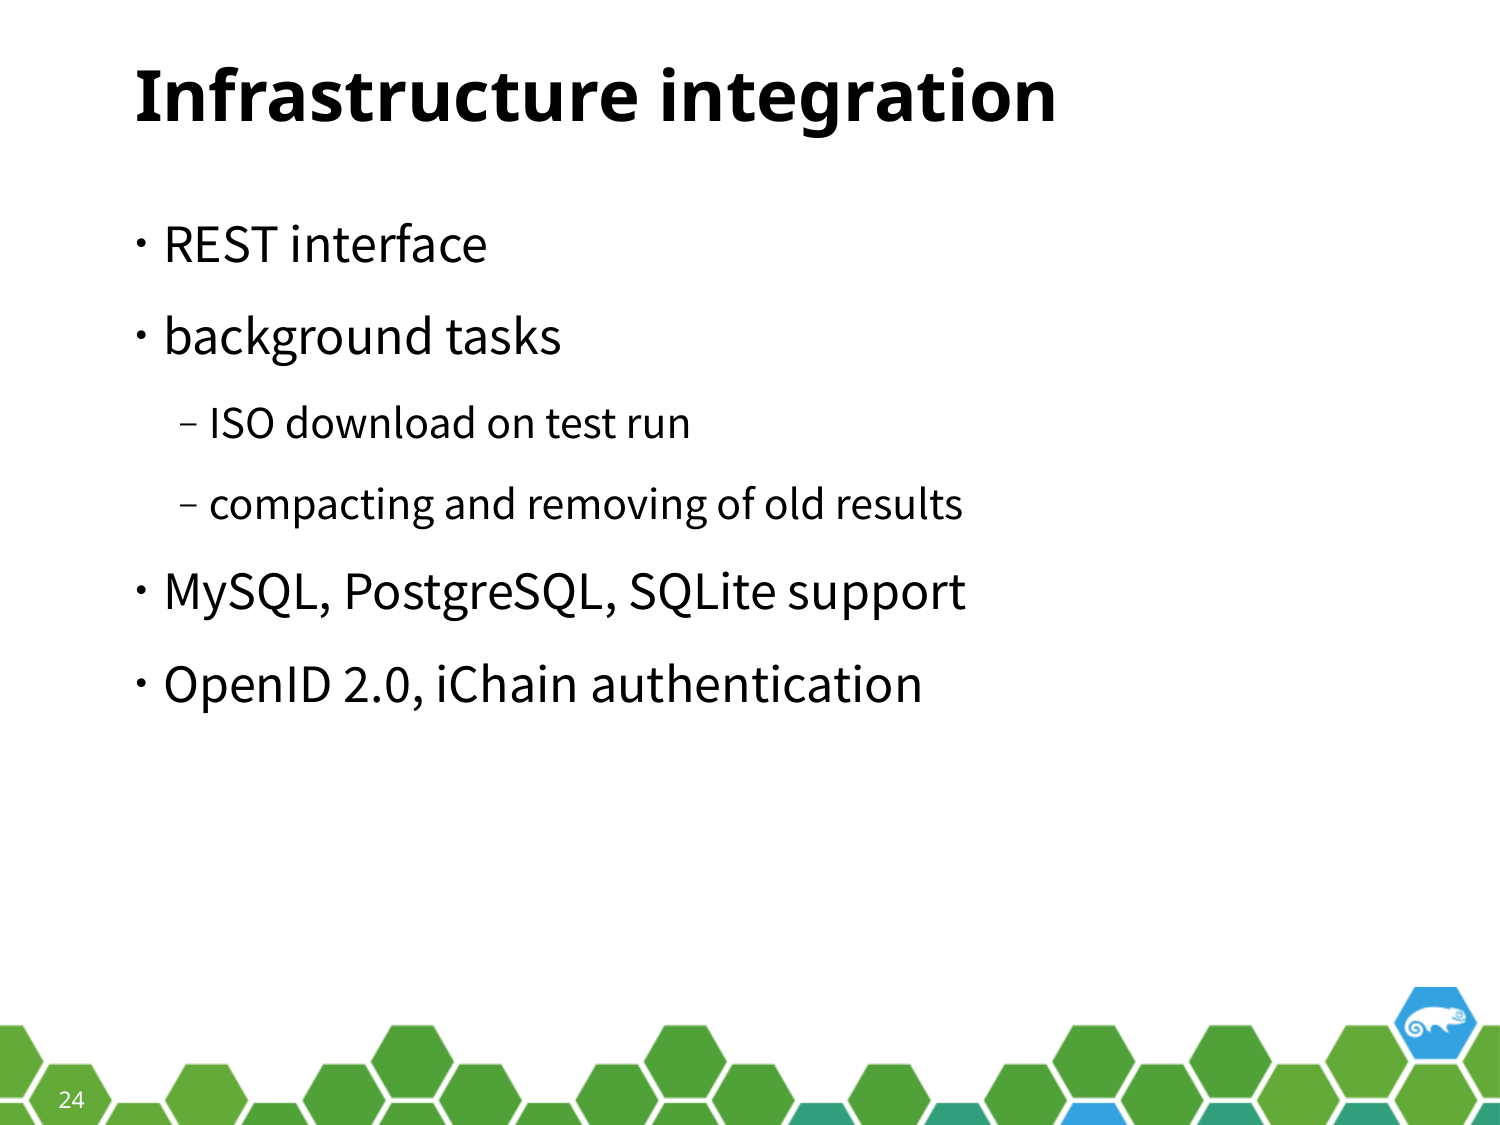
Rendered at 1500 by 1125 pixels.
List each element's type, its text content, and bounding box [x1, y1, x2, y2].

title Infrastructure integration [135, 12, 1372, 175]
list REST interface background tasks ISO download on test run compacting and removing of old results MySQL, PostgreSQL, SQLite support OpenID 2.0, iChain authentication [135, 209, 1372, 862]
picture [0, 987, 1500, 1125]
